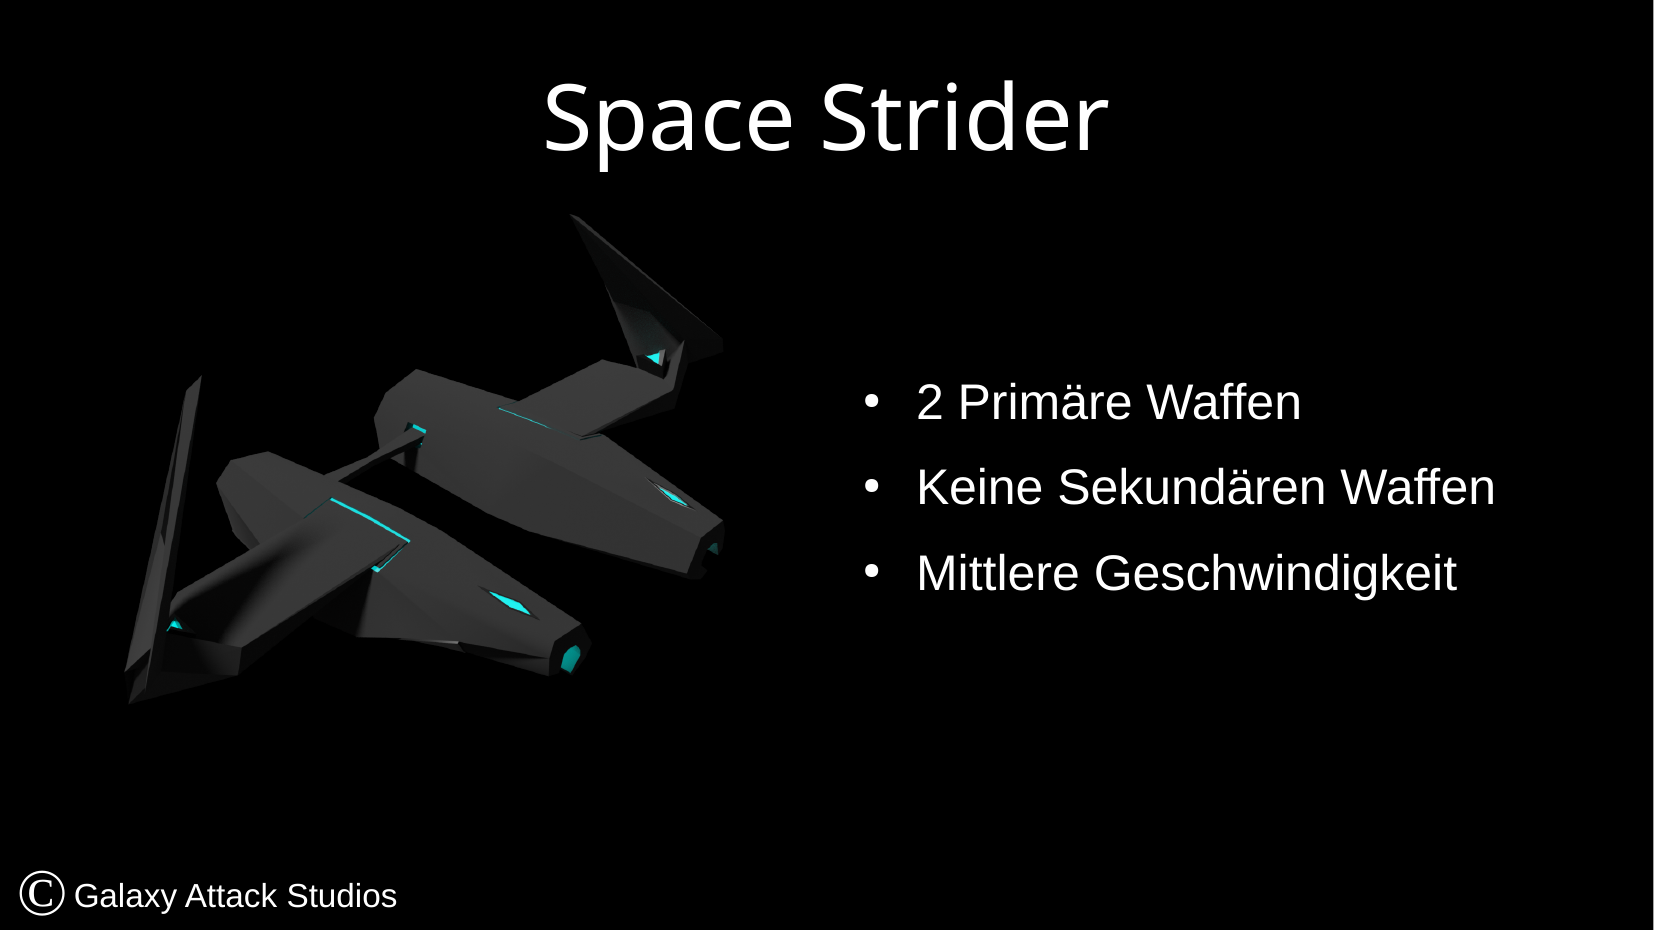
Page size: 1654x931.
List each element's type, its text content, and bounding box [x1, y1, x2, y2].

picture [0, 168, 953, 758]
title Space Strider [82, 37, 1571, 193]
list 2 Primäre Waffen Keine Sekundären Waffen Mittlere Geschwindigkeit [845, 217, 1572, 758]
